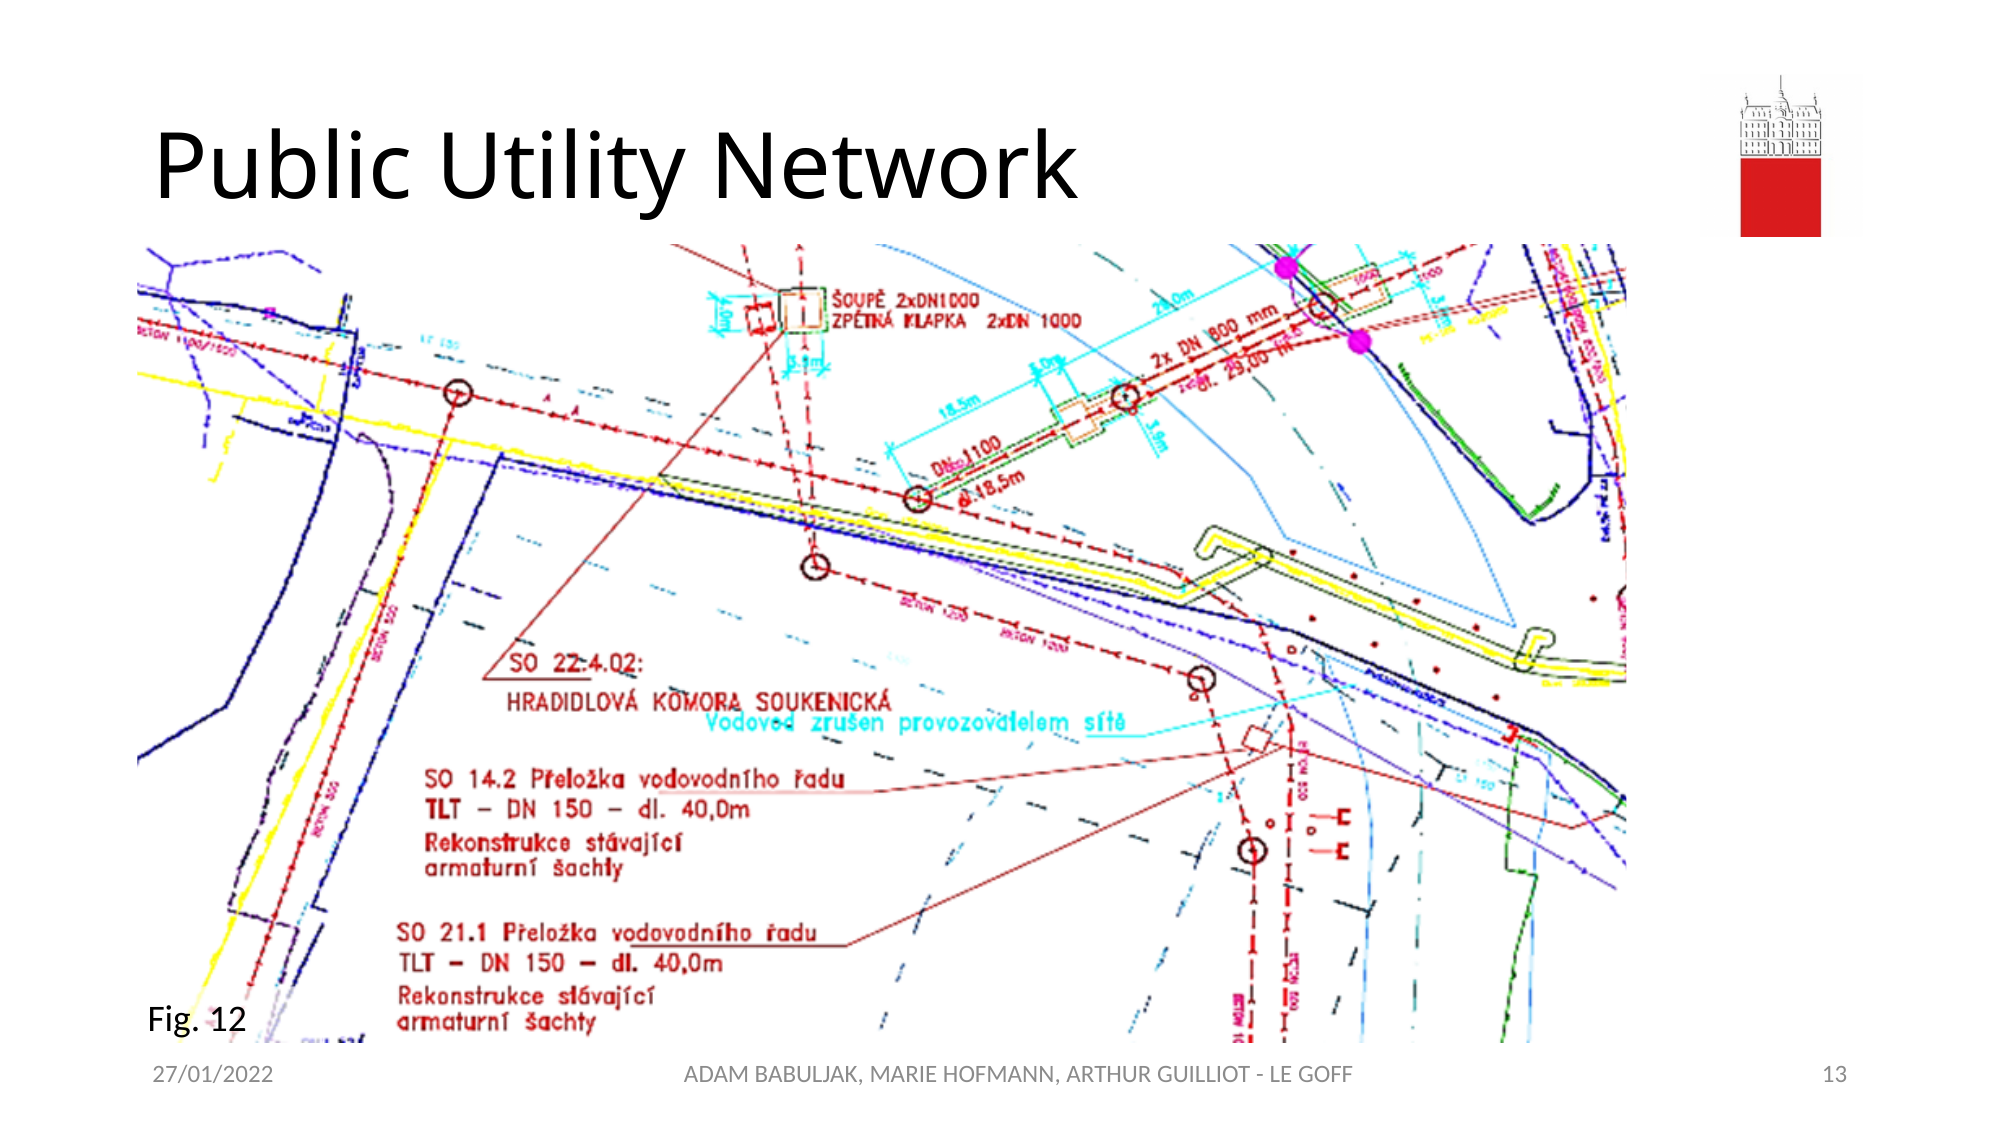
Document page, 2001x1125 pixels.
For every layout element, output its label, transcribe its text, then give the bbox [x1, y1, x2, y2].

slide_number 27/01/2022 [137, 1043, 588, 1103]
title Public Utility Network [137, 59, 1863, 278]
footer ADAM BABULJAK, MARIE HOFMANN, ARTHUR GUILLIOT - LE GOFF [662, 1043, 1376, 1103]
slide_number 2 [1412, 1042, 1863, 1103]
picture [137, 244, 1627, 1043]
text_box Fig. 12 [132, 986, 322, 1047]
